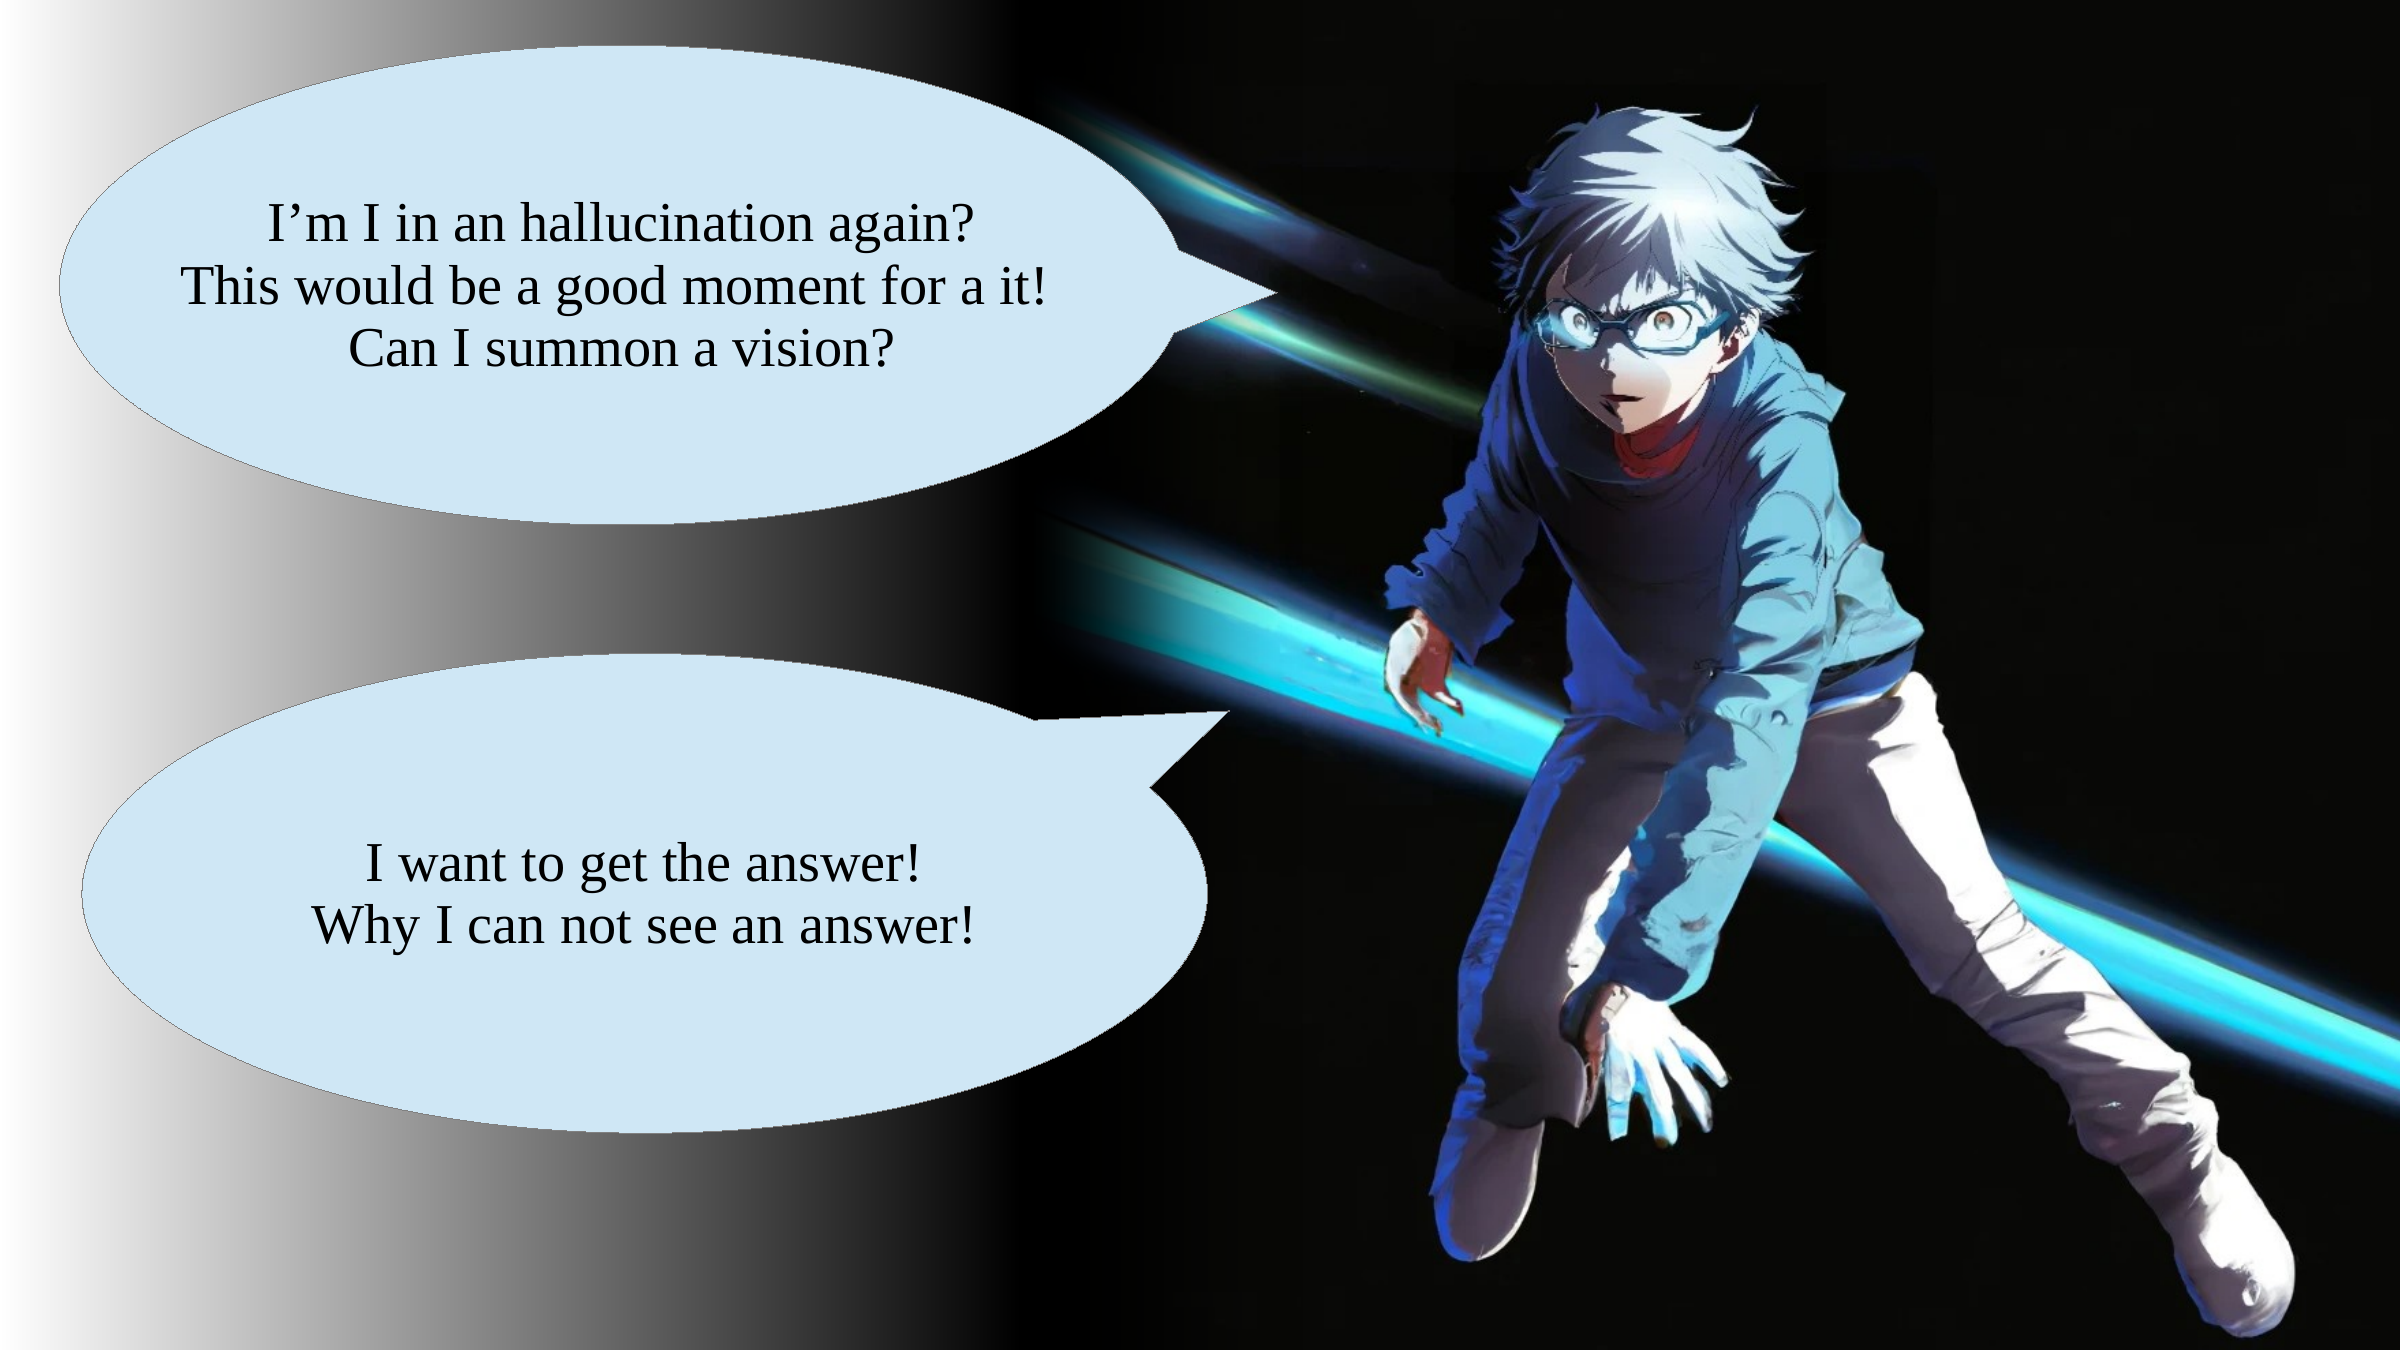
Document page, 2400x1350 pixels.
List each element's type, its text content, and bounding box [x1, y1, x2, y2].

picture [1218, 0, 2400, 1350]
text_box [0, 0, 1105, 1350]
text_box I want to get the answer! Why I can not see an answer! [81, 653, 1230, 1134]
text_box I’m I in an hallucination again? This would be a good moment for a it! Can I summon a vision? [59, 45, 1278, 525]
